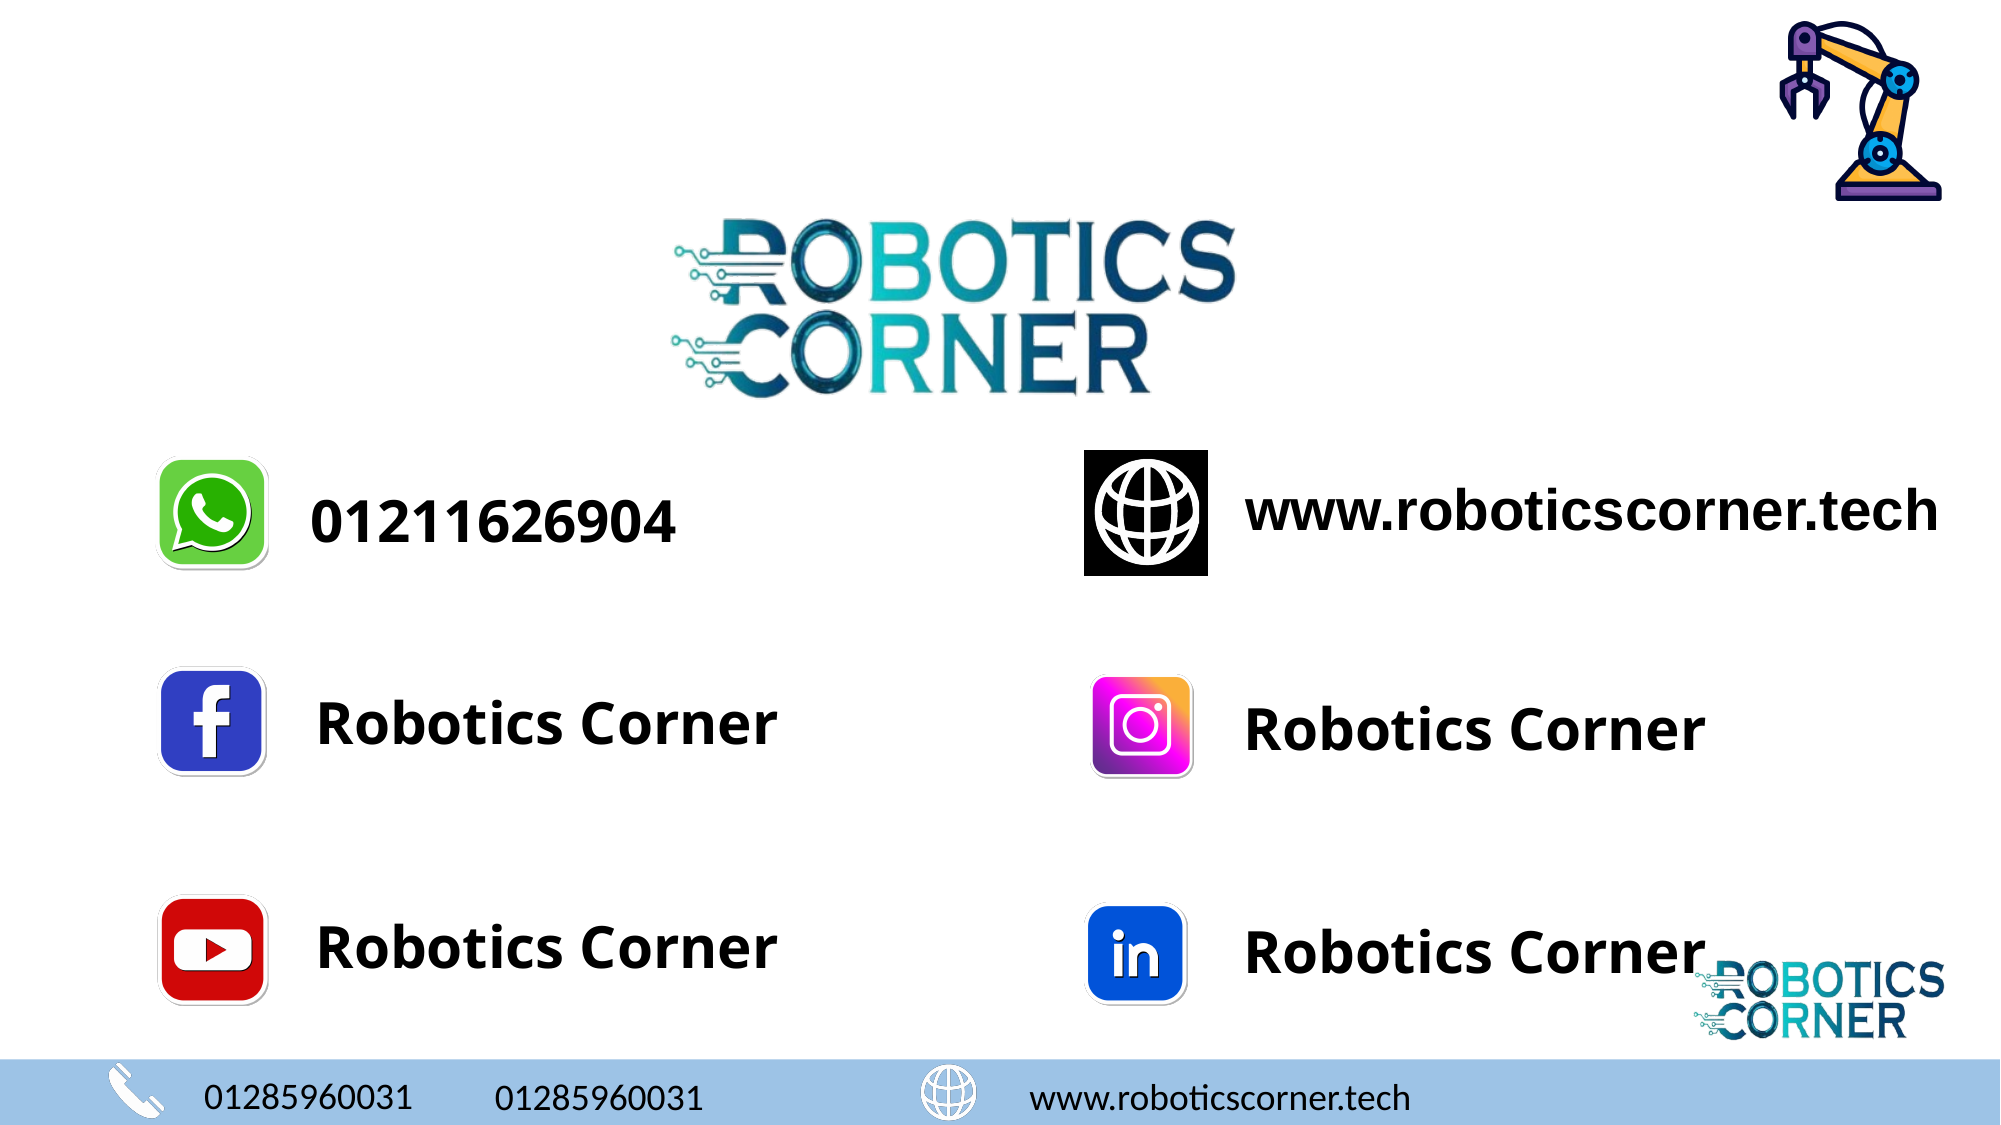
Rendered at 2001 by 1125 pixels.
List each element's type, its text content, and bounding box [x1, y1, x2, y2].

picture [1084, 668, 1196, 787]
text_box 01211626904 [296, 476, 641, 562]
picture [641, 0, 1256, 606]
picture [103, 1057, 170, 1124]
text_box Robotics Corner [1229, 908, 1783, 993]
text_box Robotics Corner [300, 679, 854, 764]
text_box Robotics Corner [300, 902, 854, 988]
picture [155, 891, 269, 1006]
picture [1680, 859, 1953, 1125]
picture [915, 1059, 981, 1125]
text_box Robotics Corner [1229, 684, 1783, 770]
picture [155, 666, 267, 777]
picture [1771, 21, 1950, 201]
text_box www.roboticscorner.tech [1230, 464, 1980, 550]
picture [1084, 895, 1196, 1007]
picture [155, 456, 269, 571]
